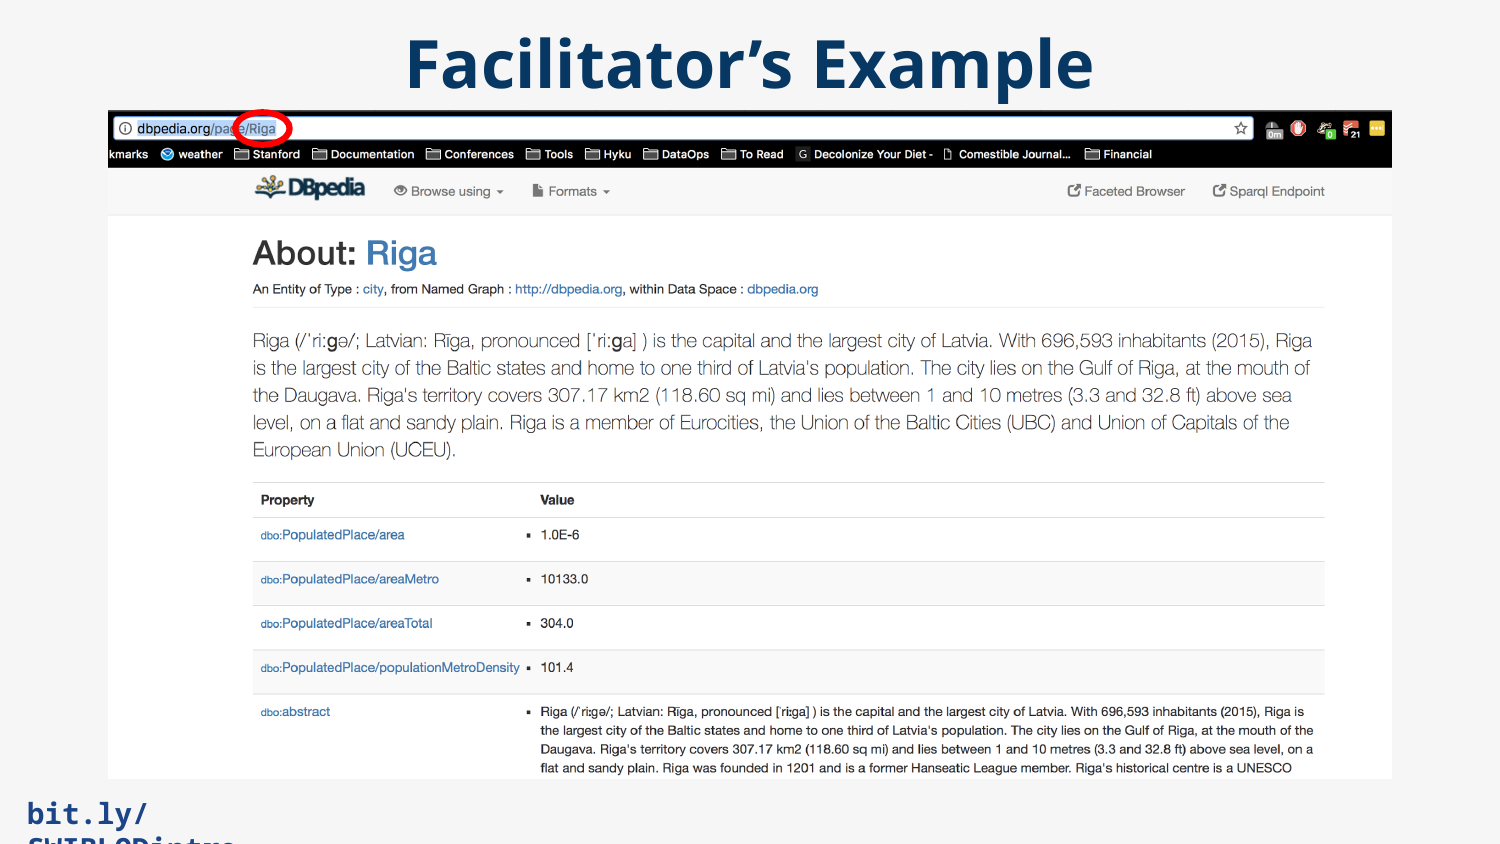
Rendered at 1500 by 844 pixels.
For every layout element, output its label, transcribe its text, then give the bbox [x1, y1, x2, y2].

picture [239, 116, 286, 141]
title Facilitator’s Example [51, 7, 1449, 111]
picture [108, 110, 1392, 779]
